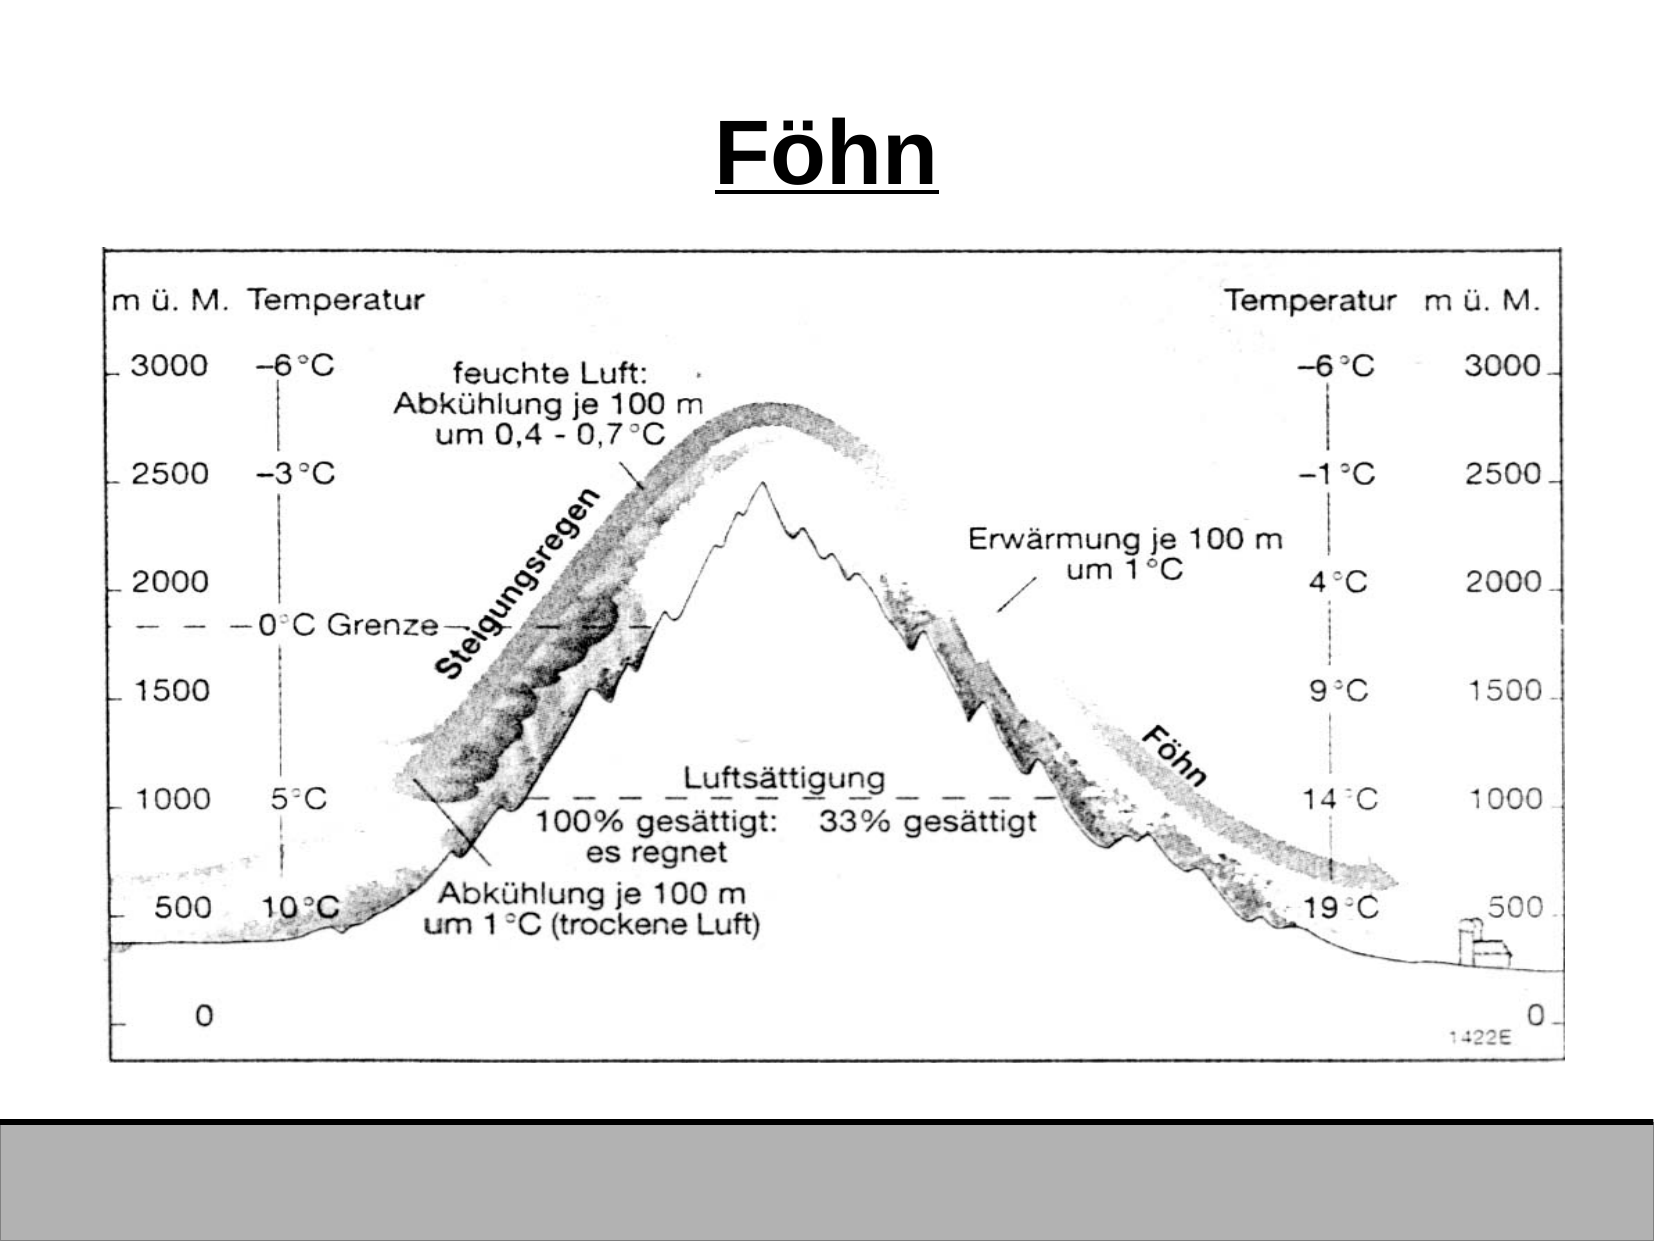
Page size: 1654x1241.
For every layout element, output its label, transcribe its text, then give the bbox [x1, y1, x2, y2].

picture [100, 247, 1565, 1063]
text_box [0, 1125, 1654, 1241]
title Föhn [82, 49, 1571, 257]
